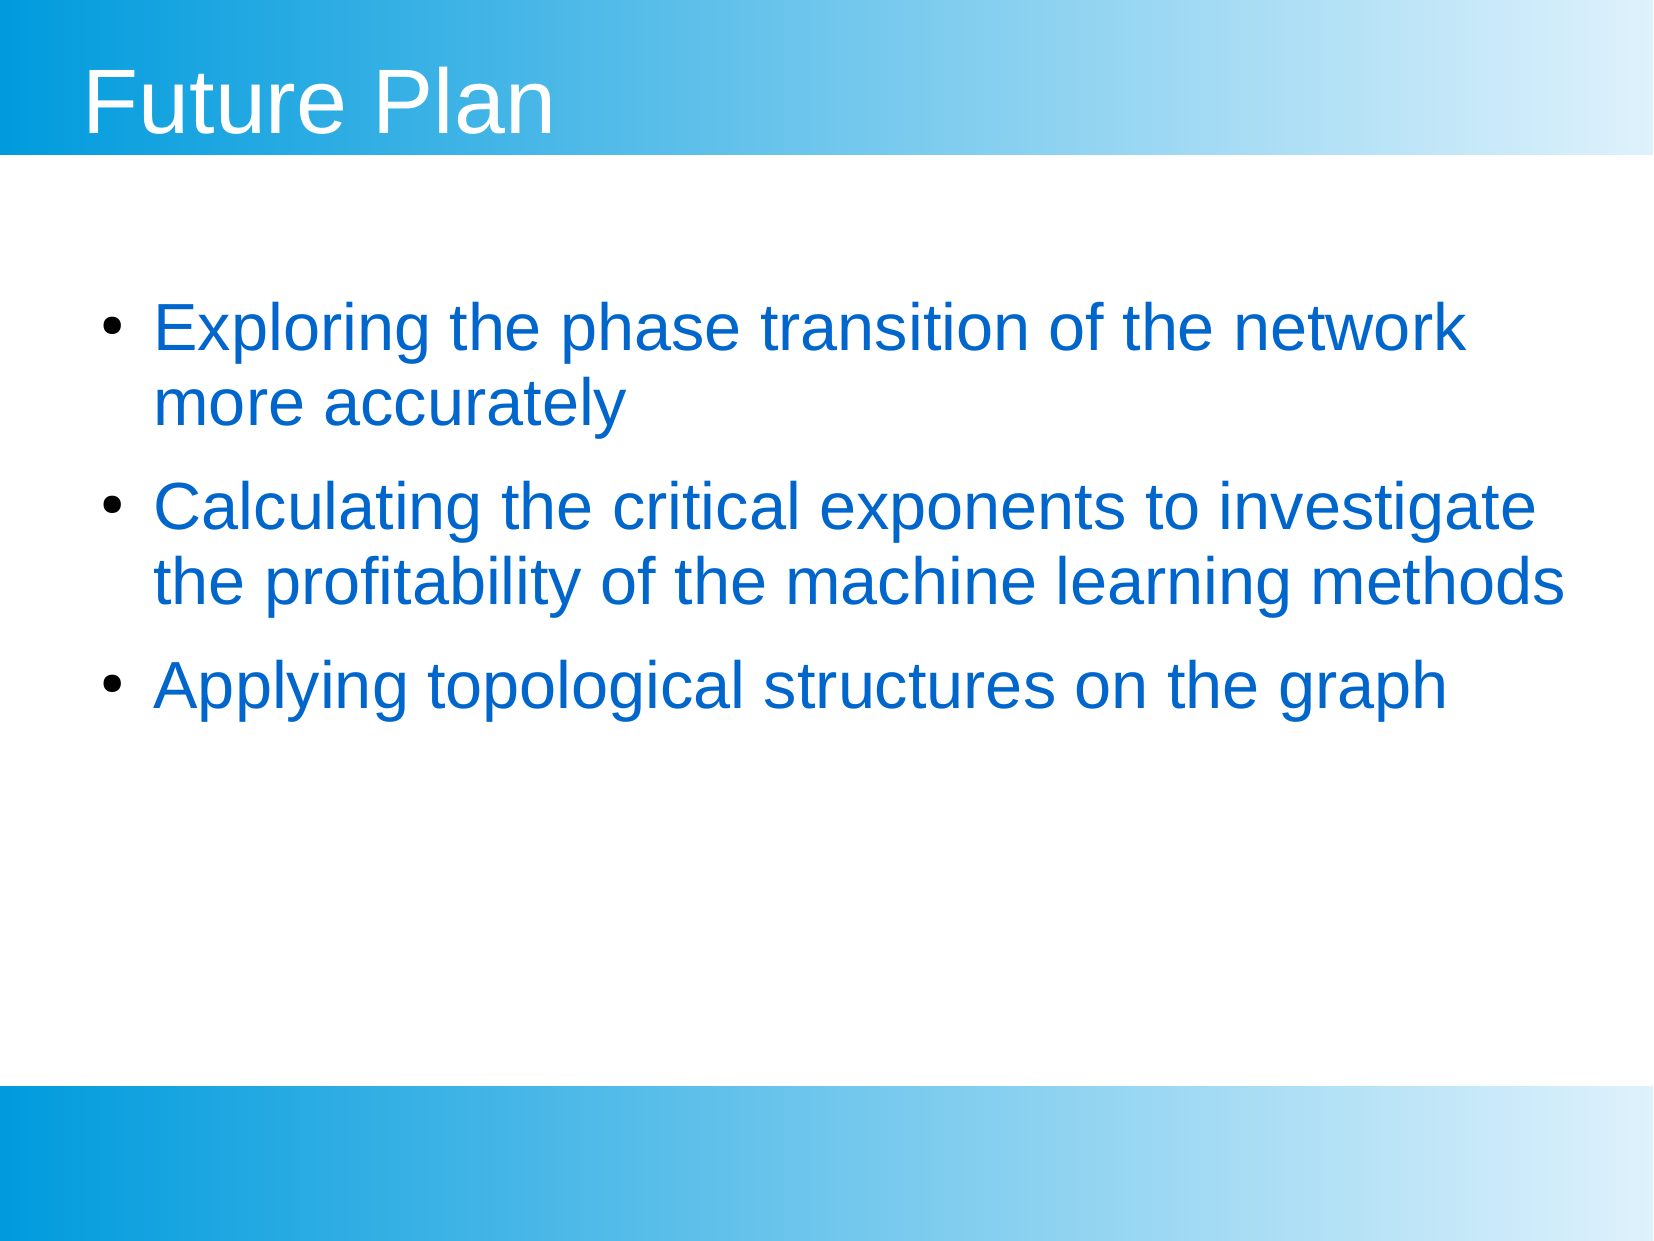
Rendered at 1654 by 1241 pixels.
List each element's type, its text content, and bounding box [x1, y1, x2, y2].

title Future Plan [82, 49, 1571, 155]
list Exploring the phase transition of the network more accurately Calculating the critical exponents to investigate the profitability of the machine learning methods Applying topological structures on the graph [82, 290, 1571, 1010]
